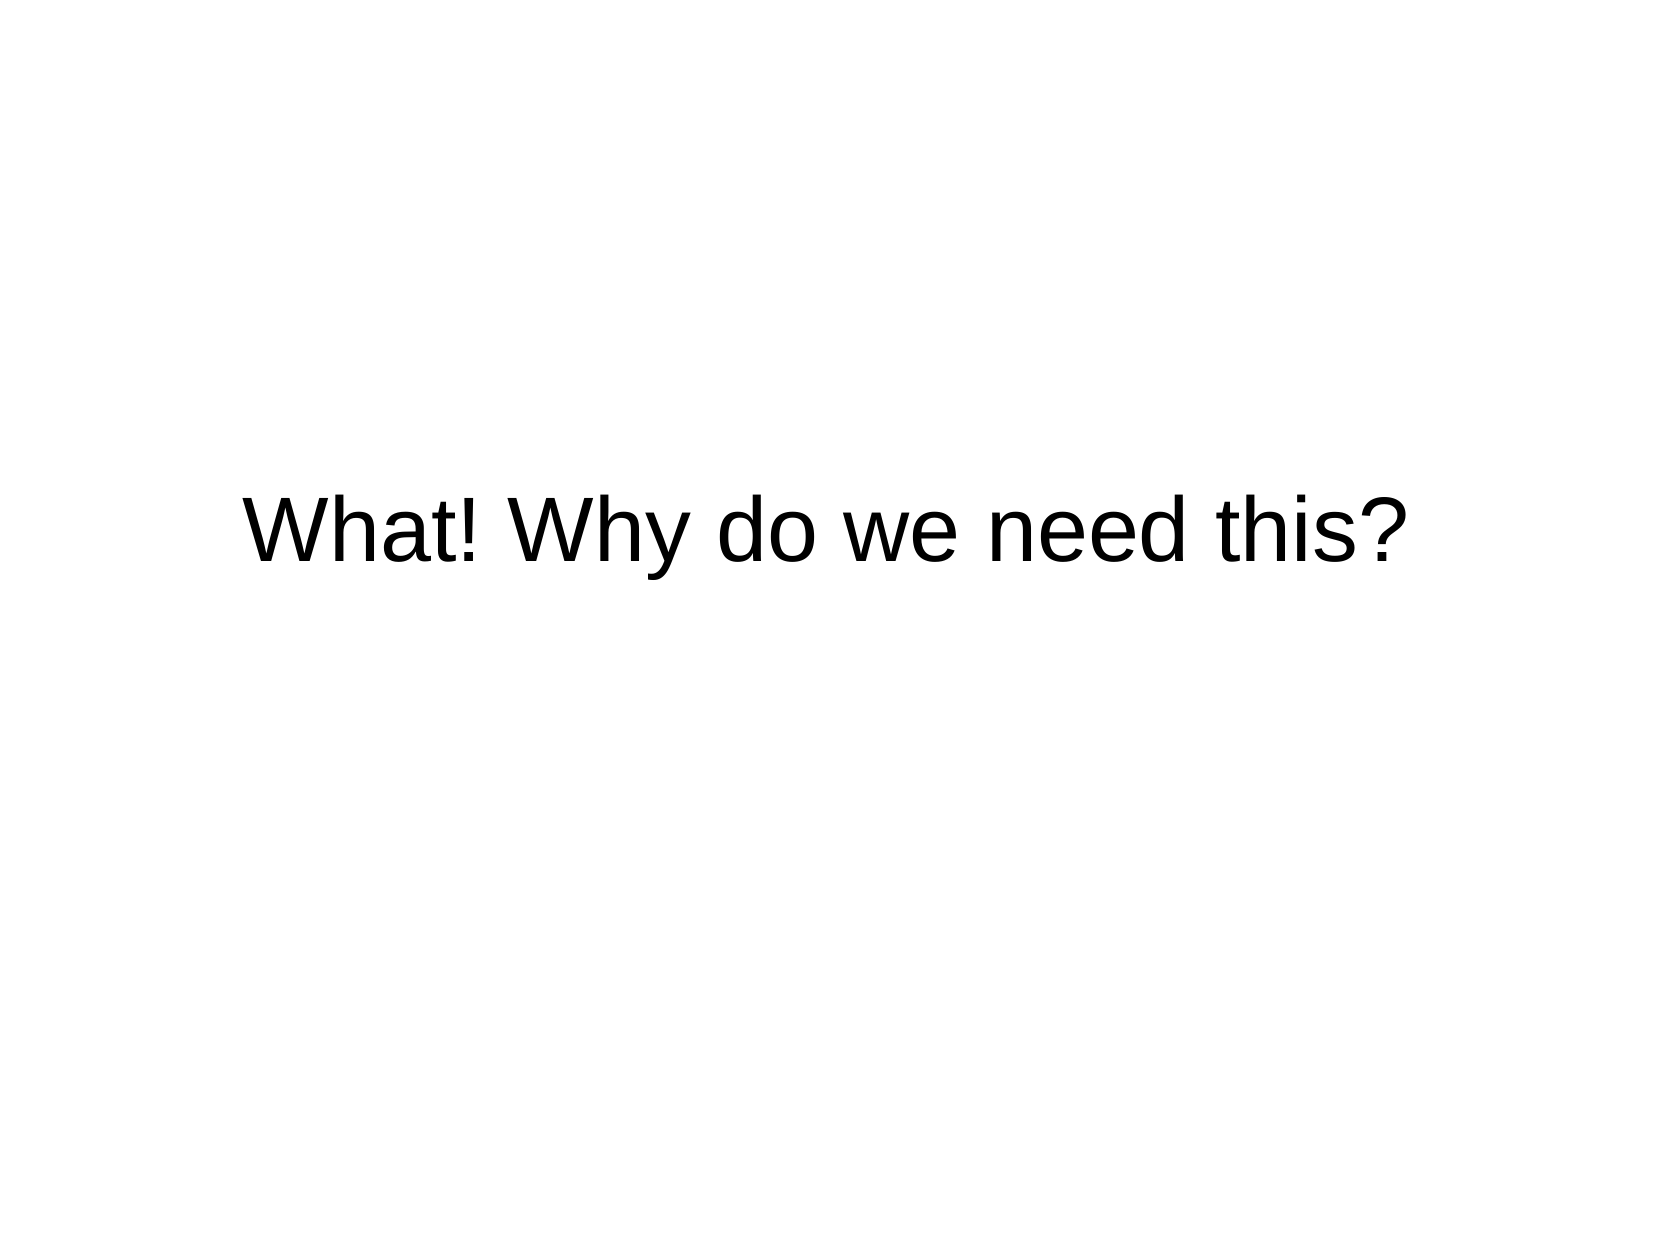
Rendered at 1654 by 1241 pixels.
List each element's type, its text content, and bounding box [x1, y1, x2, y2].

subtitle What! Why do we need this? [82, 49, 1571, 1010]
